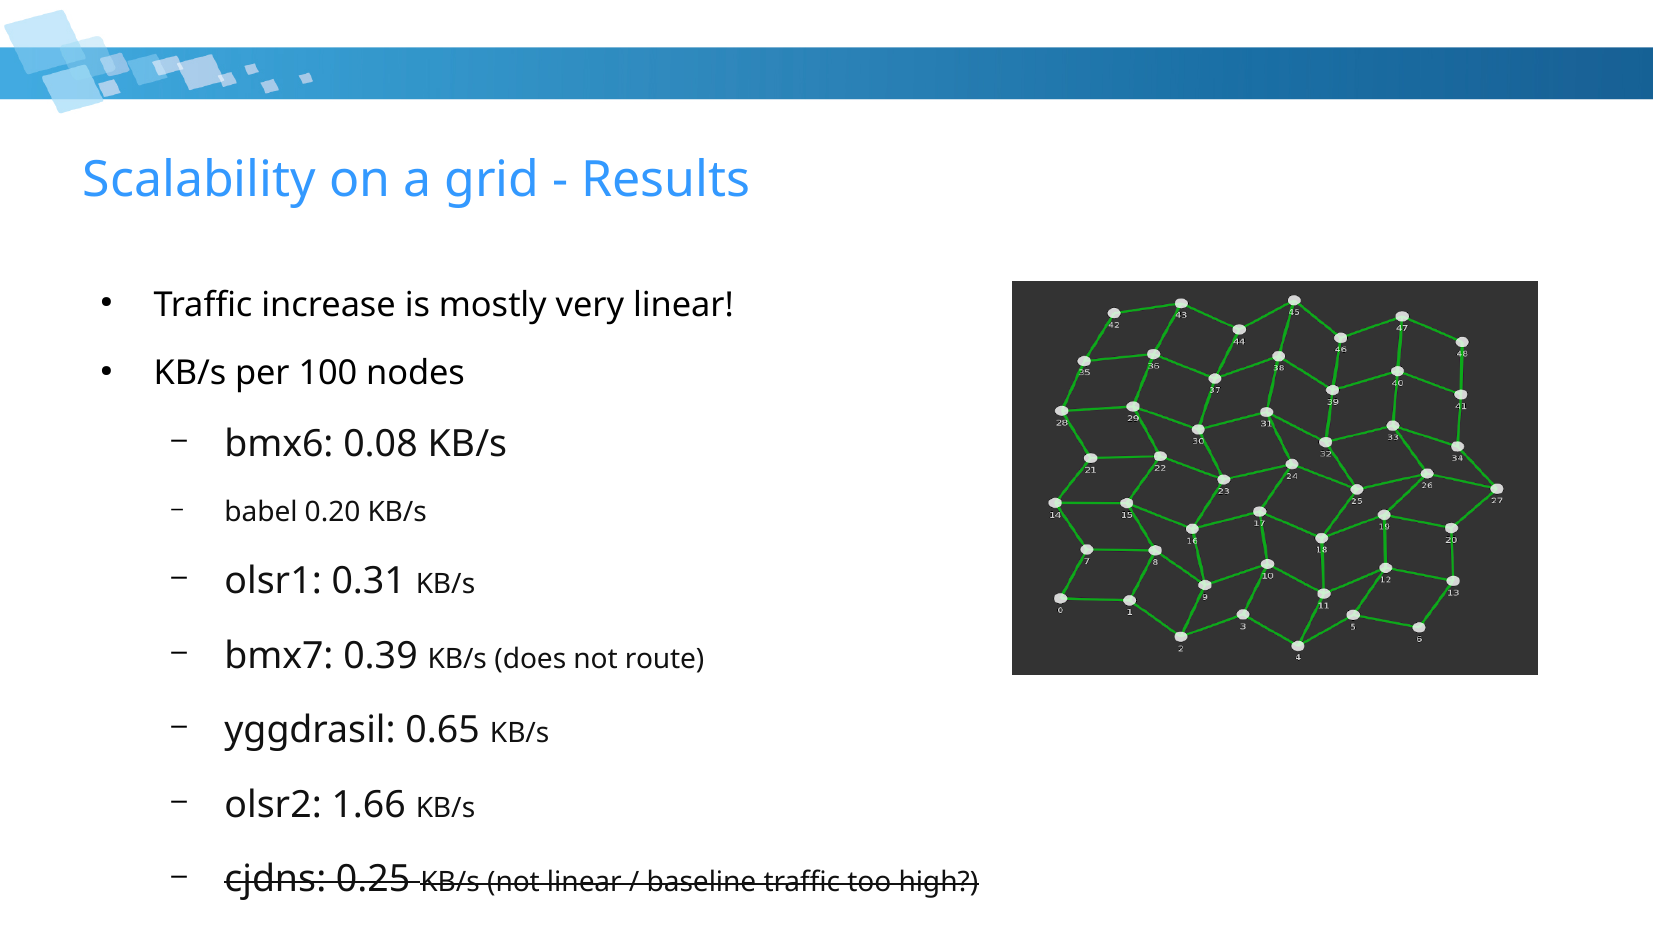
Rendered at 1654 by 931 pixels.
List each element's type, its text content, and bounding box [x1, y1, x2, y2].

list Traffic increase is mostly very linear! KB/s per 100 nodes bmx6: 0.08 KB/s babel 0.20 KB/s olsr1: 0.31 KB/s bmx7: 0.39 KB/s (does not route) yggdrasil: 0.65 KB/s olsr2: 1.66 KB/s cjdns: 0.25 KB/s (not linear / baseline traffic too high?) [82, 279, 1571, 846]
picture [0, 0, 1653, 929]
title Scalability on a grid - Results [82, 99, 1571, 255]
